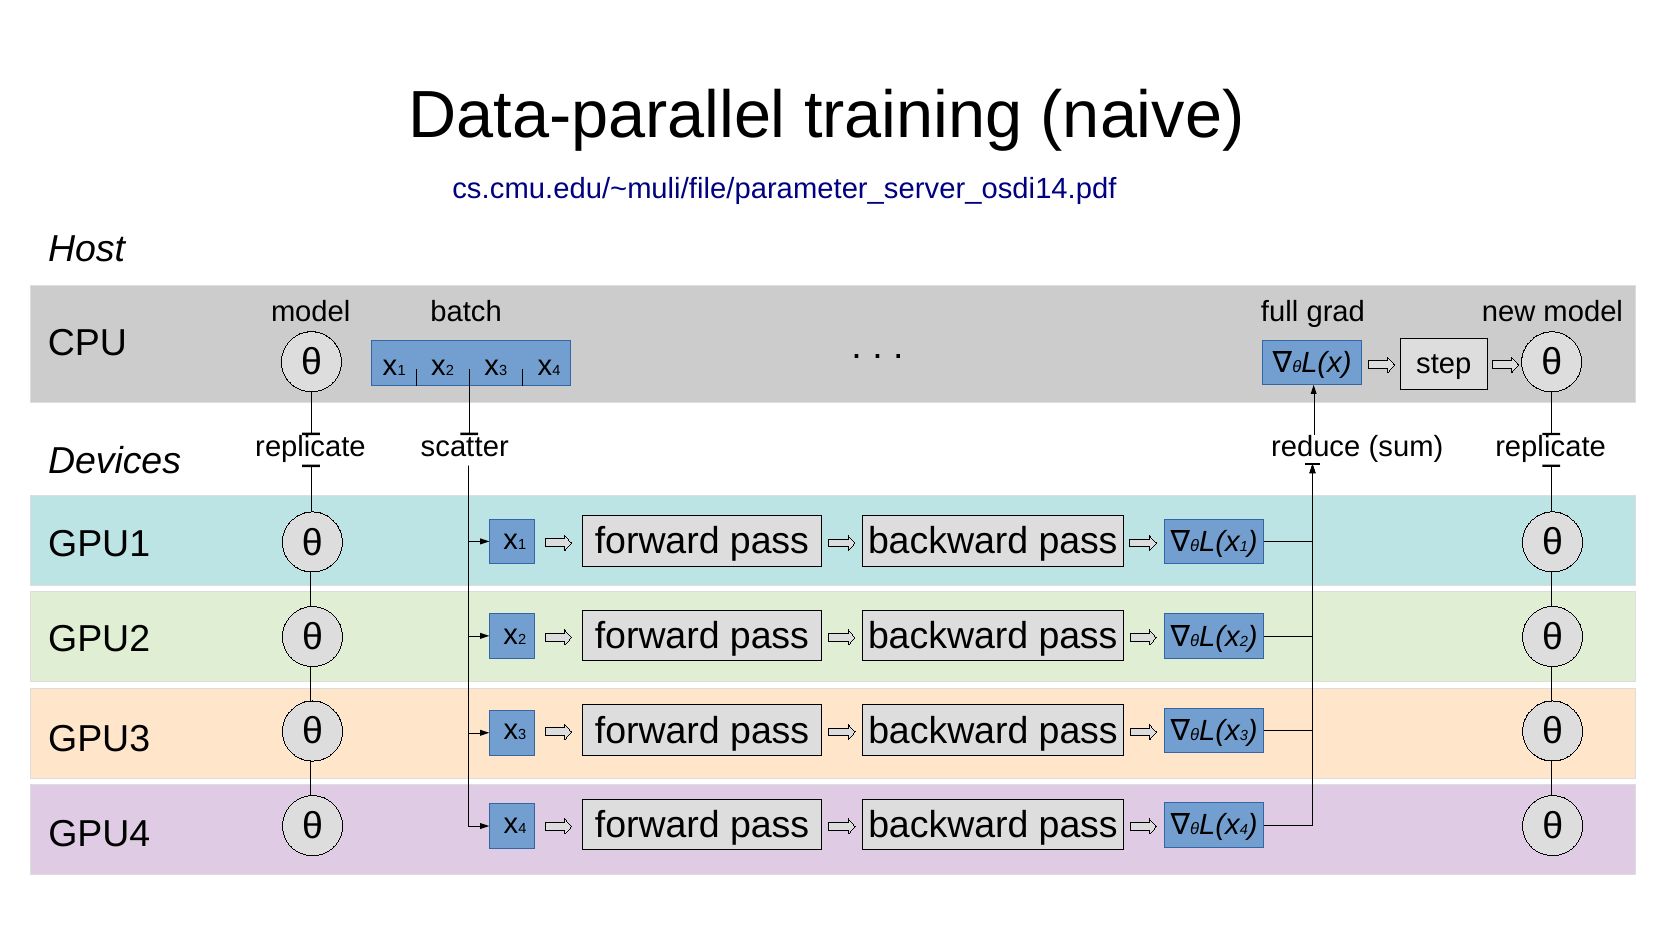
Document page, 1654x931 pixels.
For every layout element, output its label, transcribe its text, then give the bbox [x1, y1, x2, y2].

text_box [469, 688, 1312, 779]
text_box θ [282, 700, 343, 762]
text_box [311, 495, 468, 586]
text_box [30, 285, 1636, 403]
text_box full grad [1231, 287, 1395, 369]
text_box batch [415, 287, 537, 341]
text_box scatter [405, 422, 531, 471]
text_box x4 [488, 799, 548, 875]
text_box ∇θL(x1) [1164, 519, 1264, 564]
text_box replicate [240, 422, 382, 504]
text_box forward pass [582, 610, 822, 661]
text_box θ [282, 795, 343, 856]
text_box backward pass [862, 610, 1124, 661]
text_box Host [33, 220, 226, 277]
text_box reduce (sum) [1256, 422, 1471, 504]
text_box [1313, 495, 1551, 586]
text_box ∇θL(x) [1262, 369, 1362, 385]
text_box [469, 637, 488, 682]
text_box θ [281, 345, 342, 392]
text_box [469, 542, 488, 586]
text_box x1 [368, 341, 416, 417]
text_box backward pass [862, 799, 1124, 850]
text_box x3 [469, 341, 522, 417]
text_box [469, 591, 1312, 682]
text_box [469, 495, 1312, 586]
text_box [30, 591, 310, 682]
text_box forward pass [582, 515, 822, 567]
text_box step [1400, 338, 1488, 390]
text_box x2 [488, 610, 548, 686]
text_box [469, 734, 488, 779]
text_box ∇θL(x3) [1164, 708, 1264, 753]
text_box GPU1 [33, 515, 226, 573]
text_box ∇θL(x4) [1164, 802, 1264, 848]
text_box θ [1522, 606, 1583, 667]
text_box [311, 688, 468, 779]
text_box GPU4 [33, 804, 226, 862]
text_box backward pass [862, 704, 1124, 756]
text_box θ [1522, 511, 1583, 572]
text_box CPU [33, 314, 226, 372]
text_box [1552, 369, 1636, 403]
text_box [1313, 688, 1551, 779]
text_box model [256, 287, 378, 345]
text_box backward pass [862, 515, 1124, 567]
title Data-parallel training (naive) [82, 37, 1571, 193]
text_box [1313, 591, 1551, 682]
text_box x3 [488, 705, 548, 781]
text_box [469, 784, 1636, 875]
text_box [30, 495, 311, 586]
text_box θ [282, 511, 343, 572]
text_box new model [1467, 287, 1651, 369]
text_box forward pass [582, 704, 822, 756]
text_box θ [1522, 369, 1581, 392]
text_box ∇θL(x2) [1164, 613, 1264, 659]
text_box forward pass [582, 799, 822, 850]
text_box θ [1522, 700, 1583, 761]
text_box x2 [416, 341, 469, 417]
text_box x4 [522, 341, 582, 417]
text_box θ [282, 606, 343, 667]
text_box [312, 345, 368, 403]
text_box . . . [750, 317, 1006, 417]
text_box Devices [33, 432, 226, 490]
text_box [1552, 495, 1636, 586]
text_box [1552, 688, 1636, 779]
text_box x1 [488, 516, 548, 591]
text_box [30, 688, 310, 779]
text_box θ [1522, 795, 1583, 856]
text_box GPU2 [33, 609, 226, 667]
text_box cs.cmu.edu/~muli/file/parameter_server_osdi14.pdf [244, 164, 1326, 222]
text_box [311, 591, 468, 682]
text_box [1552, 591, 1636, 682]
text_box GPU3 [33, 710, 226, 768]
text_box replicate [1480, 422, 1623, 504]
text_box [30, 784, 488, 875]
